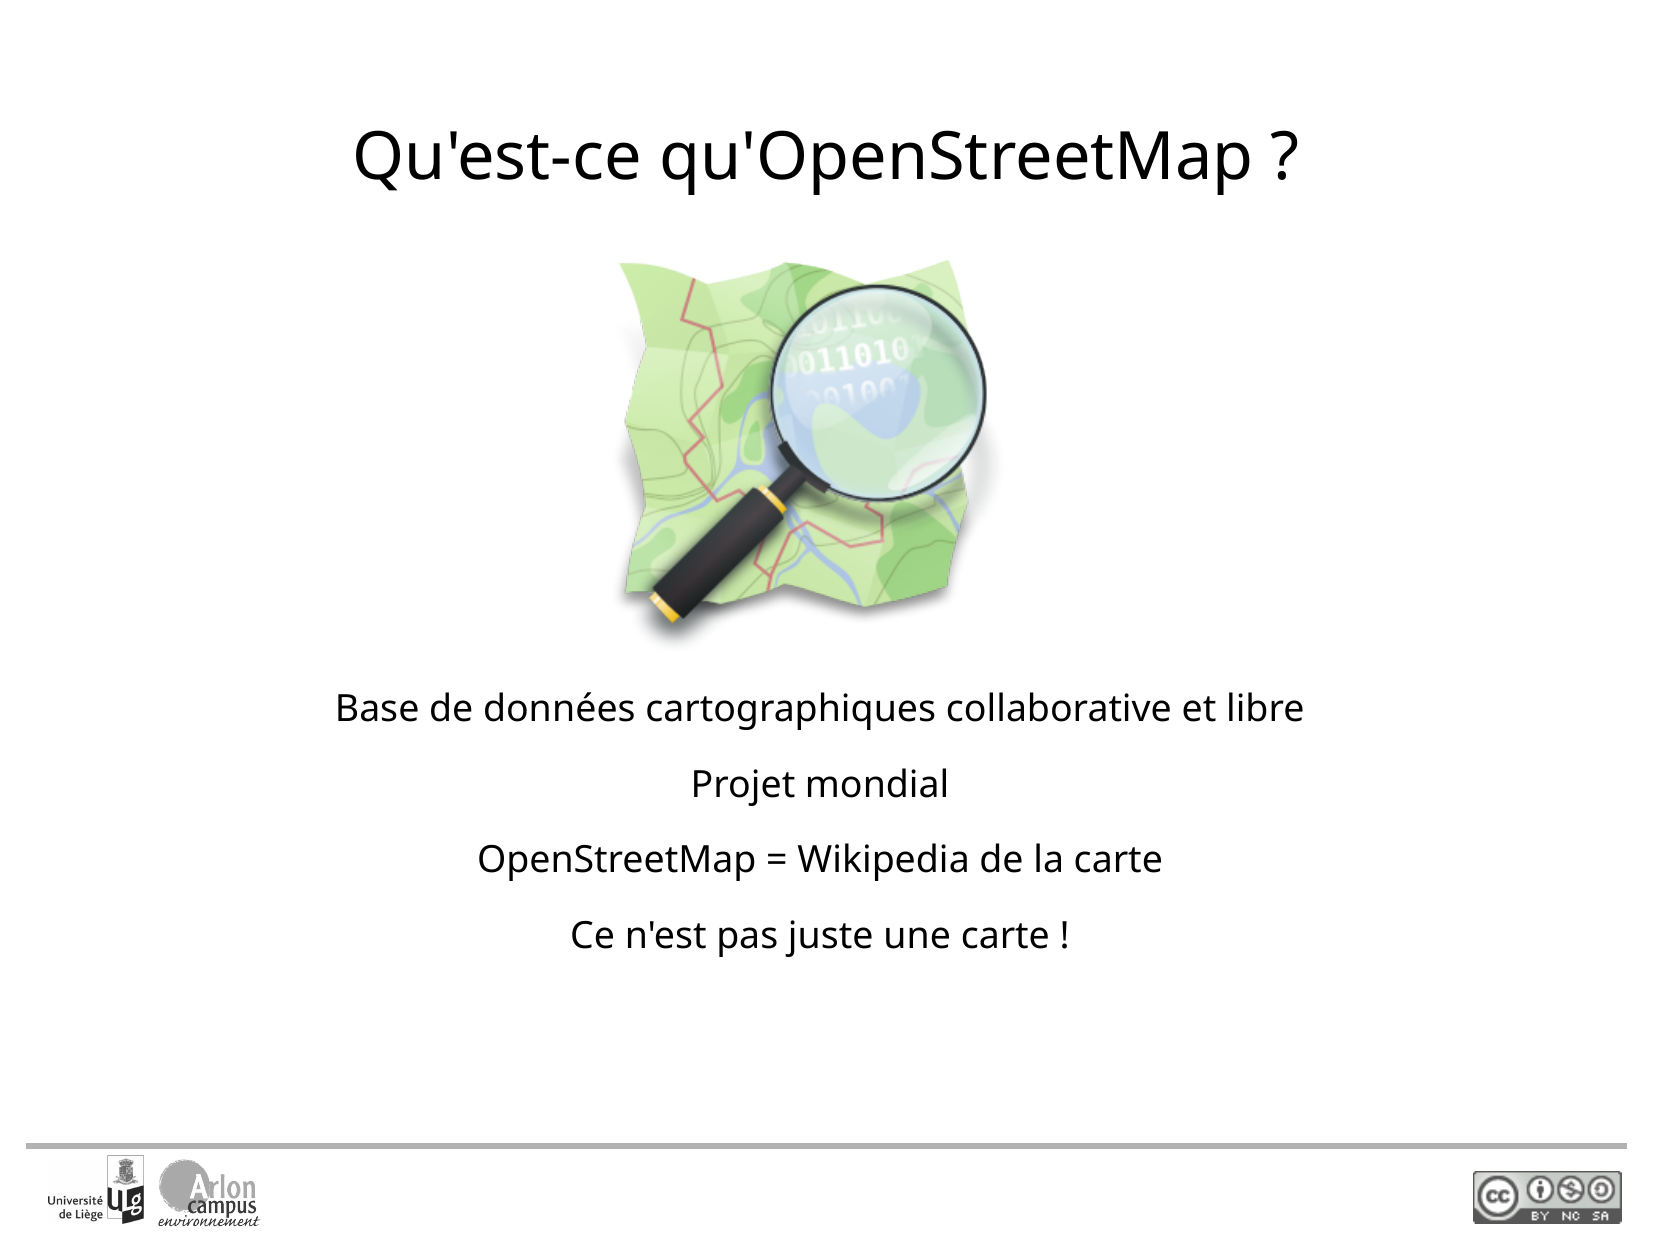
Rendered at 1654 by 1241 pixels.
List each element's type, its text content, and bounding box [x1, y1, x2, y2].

picture [157, 1158, 261, 1227]
picture [605, 260, 1006, 661]
list Base de données cartographiques collaborative et libre Projet mondial OpenStreetMap = Wikipedia de la carte Ce n'est pas juste une carte ! [52, 221, 1589, 1107]
title Qu'est-ce qu'OpenStreetMap ? [82, 49, 1571, 221]
picture [48, 1155, 144, 1224]
